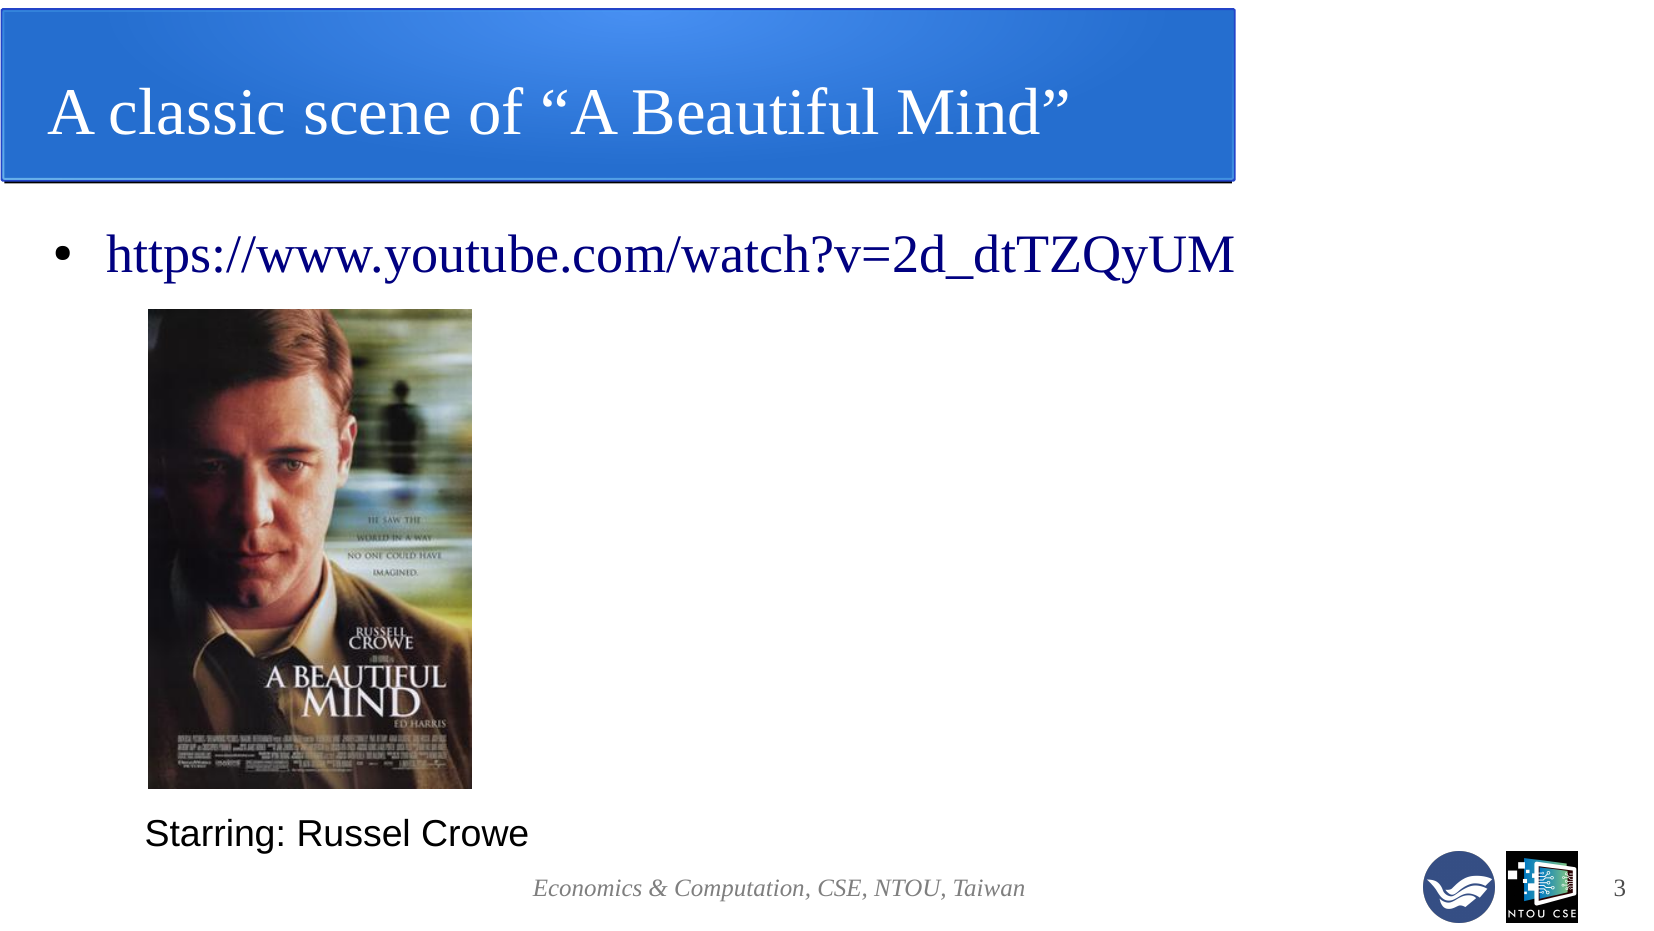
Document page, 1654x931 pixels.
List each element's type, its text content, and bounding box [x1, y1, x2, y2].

title A classic scene of “A Beautiful Mind” [47, 35, 1199, 189]
list https://www.youtube.com/watch?v=2d_dtTZQyUM [35, 224, 1524, 764]
picture [1506, 851, 1578, 923]
text_box Starring: Russel Crowe [129, 805, 686, 863]
picture [1423, 851, 1495, 923]
picture [148, 309, 472, 789]
